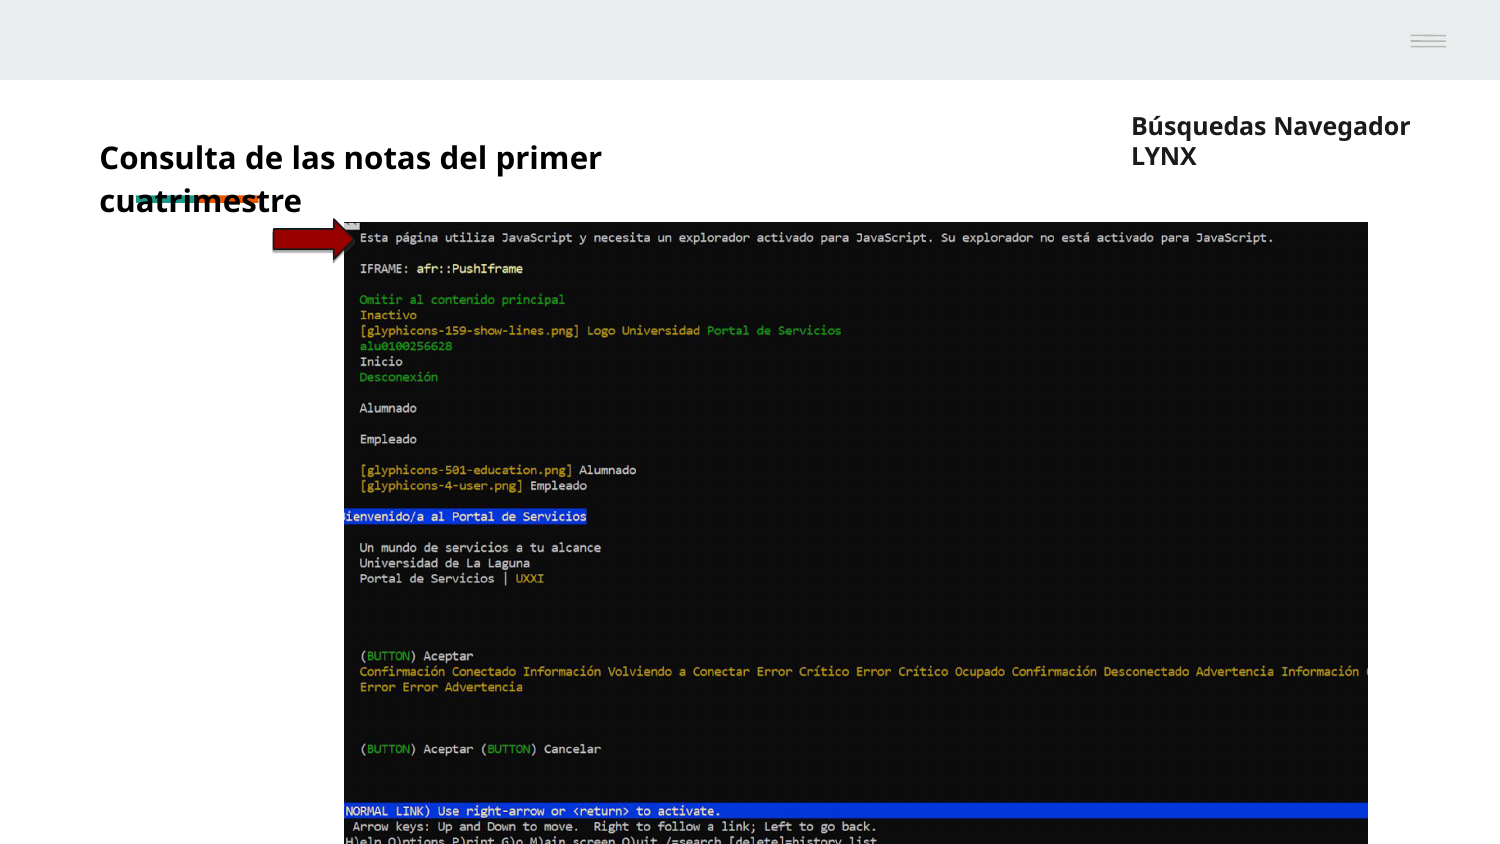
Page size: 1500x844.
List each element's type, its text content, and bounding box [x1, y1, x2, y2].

title Búsquedas Navegador LYNX [1116, 95, 1489, 156]
picture [344, 222, 1368, 844]
list Consulta de las notas del primer cuatrimestre [84, 117, 750, 186]
text_box [273, 219, 354, 260]
